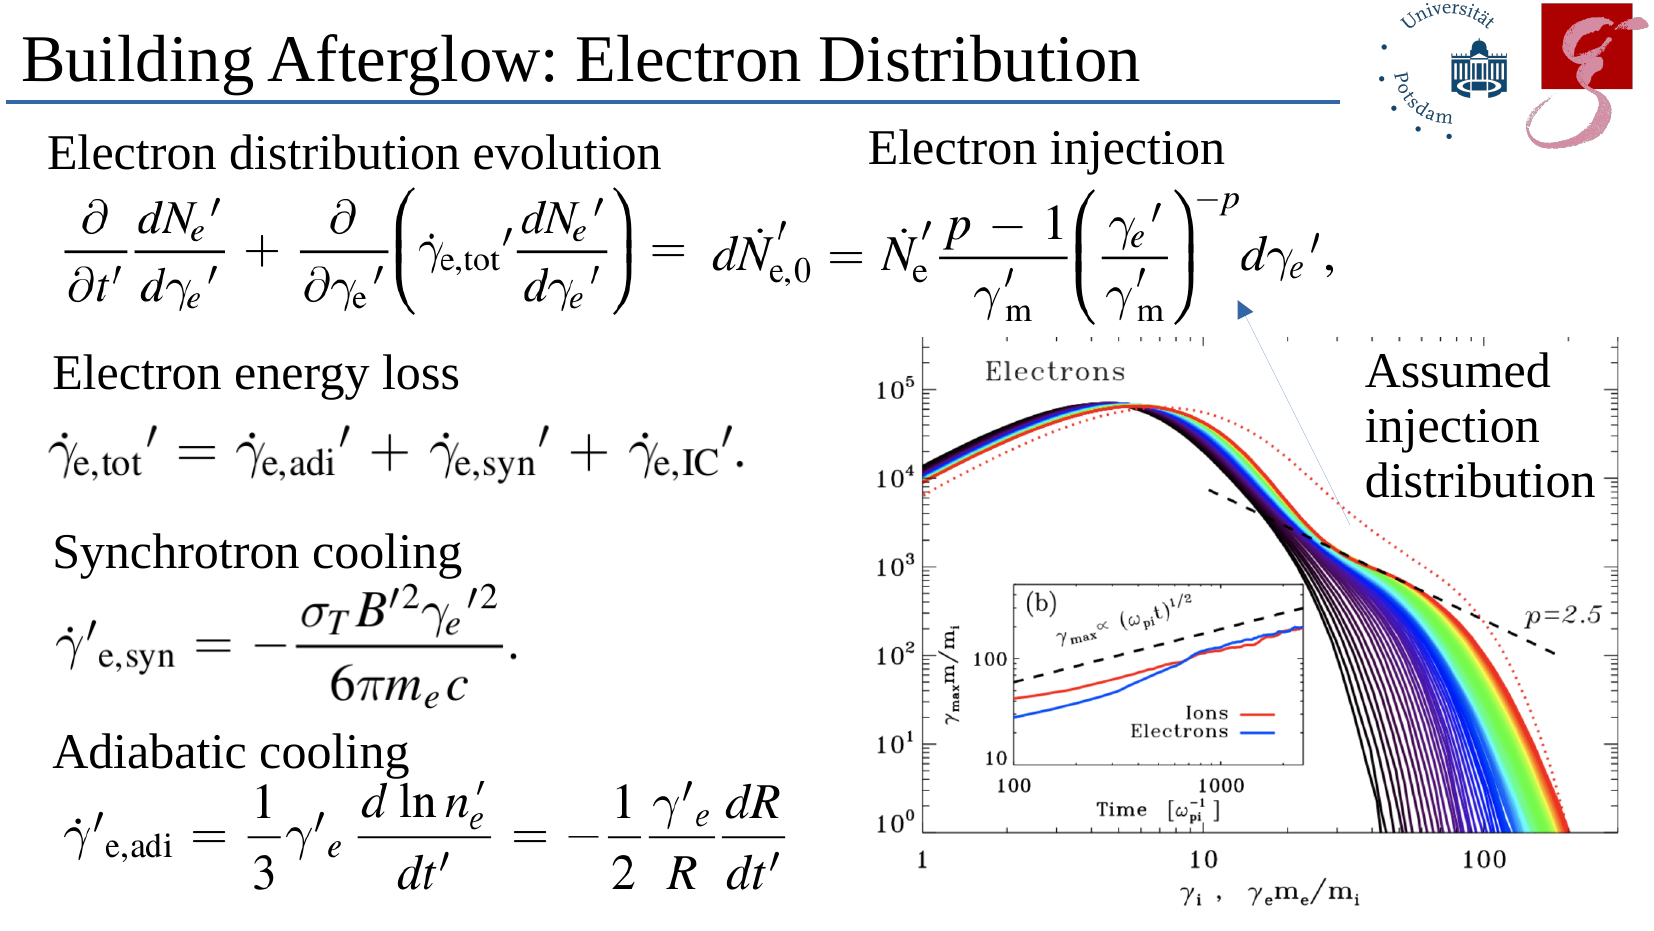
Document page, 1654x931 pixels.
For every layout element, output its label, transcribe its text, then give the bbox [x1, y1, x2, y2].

text_box Electron injection [853, 112, 1238, 178]
picture [57, 178, 1344, 336]
text_box Electron distribution evolution [32, 117, 686, 183]
text_box Electron energy loss [37, 337, 487, 403]
title Building Afterglow: Electron Distribution [20, 0, 1375, 118]
text_box Assumed injection distribution [1350, 335, 1612, 501]
picture [1375, 0, 1654, 154]
text_box Adiabatic cooling [37, 716, 422, 782]
picture [862, 337, 1626, 911]
picture [64, 781, 788, 895]
picture [37, 417, 751, 488]
text_box Synchrotron cooling [37, 517, 474, 582]
picture [49, 579, 526, 713]
